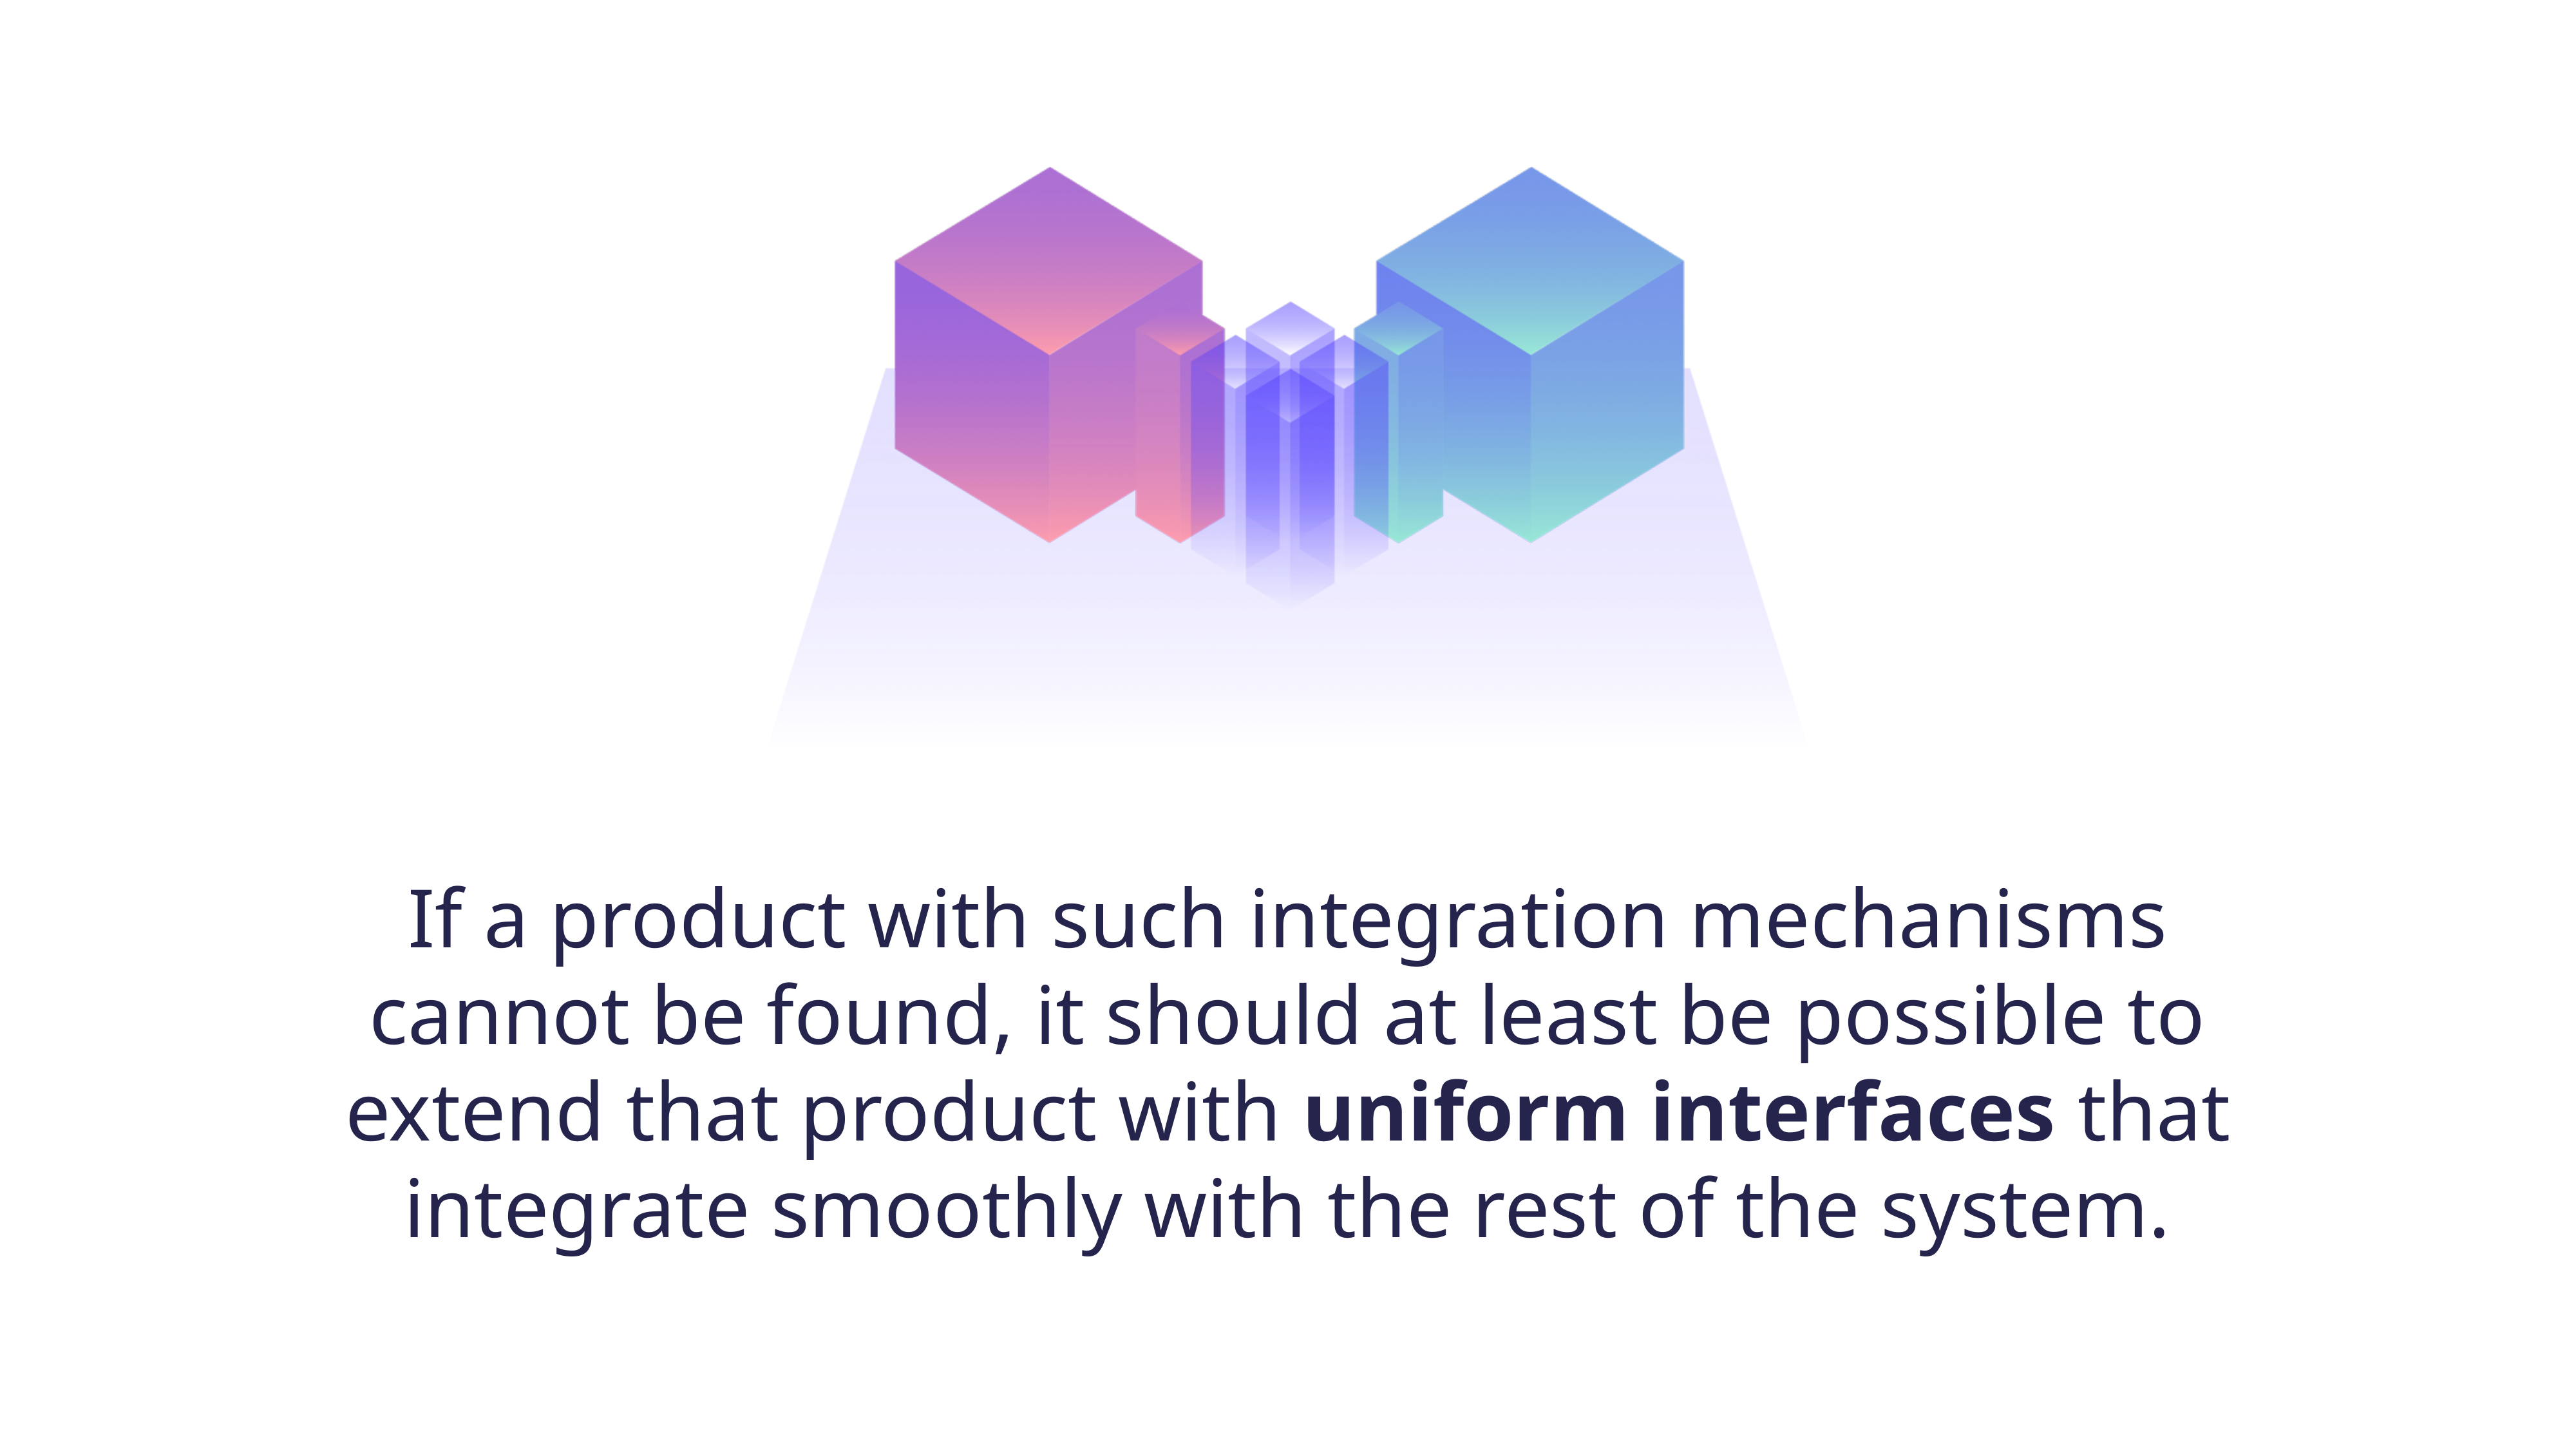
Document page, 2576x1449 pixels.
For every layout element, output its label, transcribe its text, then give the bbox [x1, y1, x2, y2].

picture [766, 167, 1810, 752]
list If a product with such integration mechanisms cannot be found, it should at least be possible to extend that product with uniform interfaces that integrate smoothly with the rest of the system. [301, 775, 2275, 1345]
